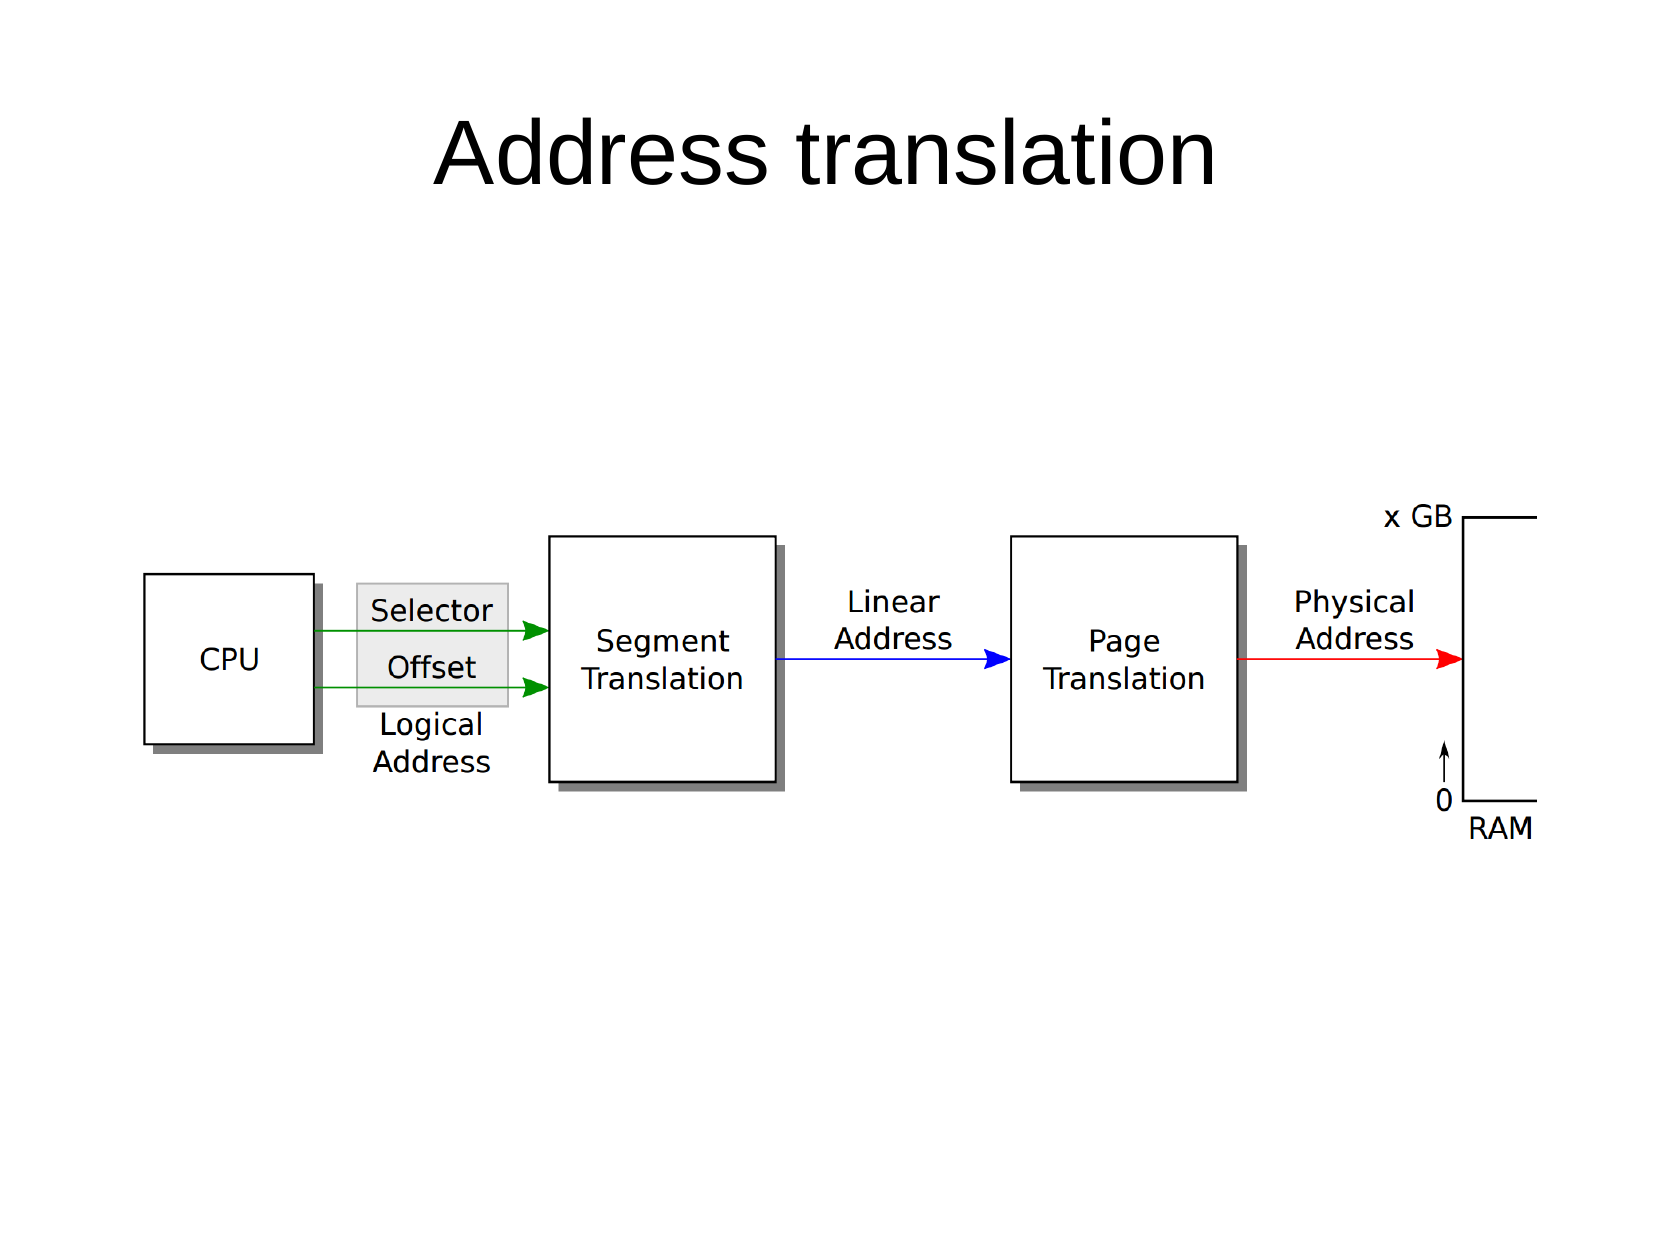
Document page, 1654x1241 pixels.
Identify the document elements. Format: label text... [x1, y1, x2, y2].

title Address translation [82, 49, 1571, 257]
picture [82, 440, 1571, 859]
